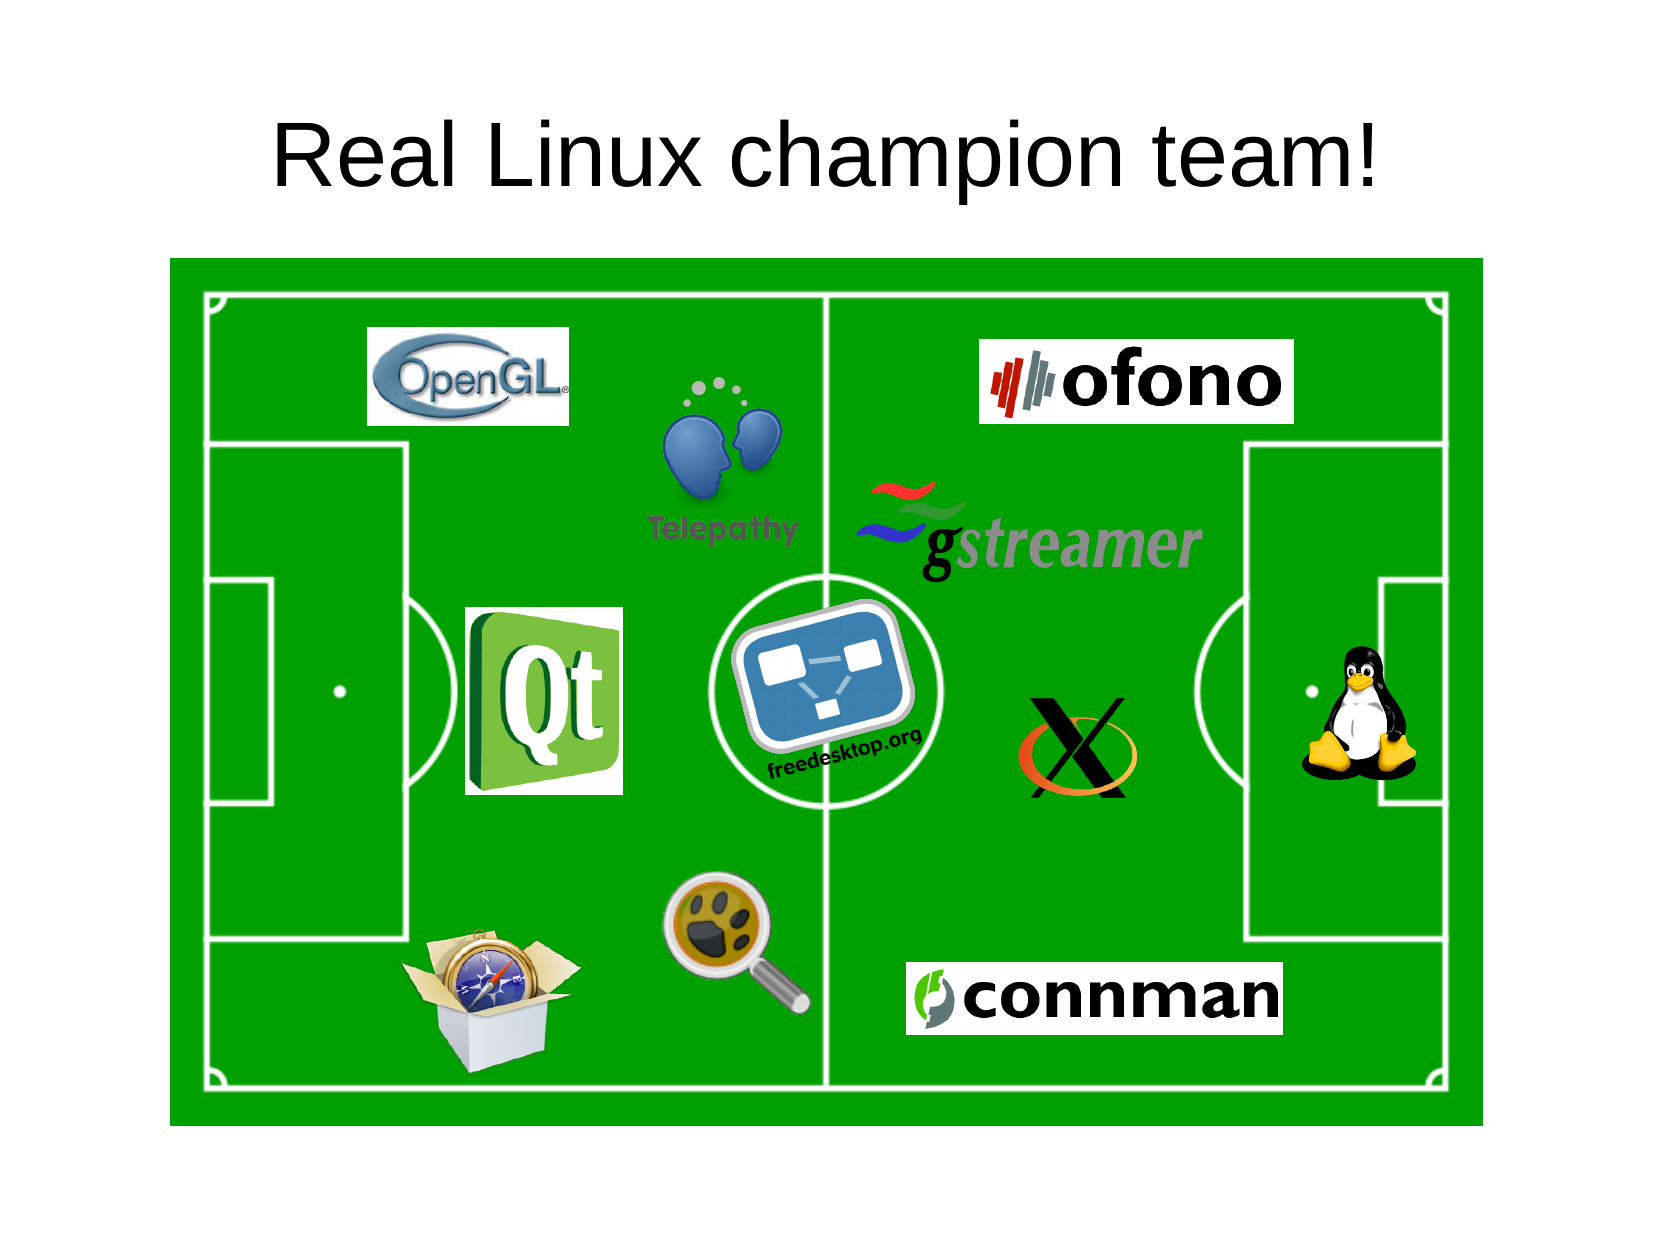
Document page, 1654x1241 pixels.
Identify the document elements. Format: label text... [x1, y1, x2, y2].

title Real Linux champion team! [82, 56, 1571, 249]
picture [170, 258, 1483, 1126]
